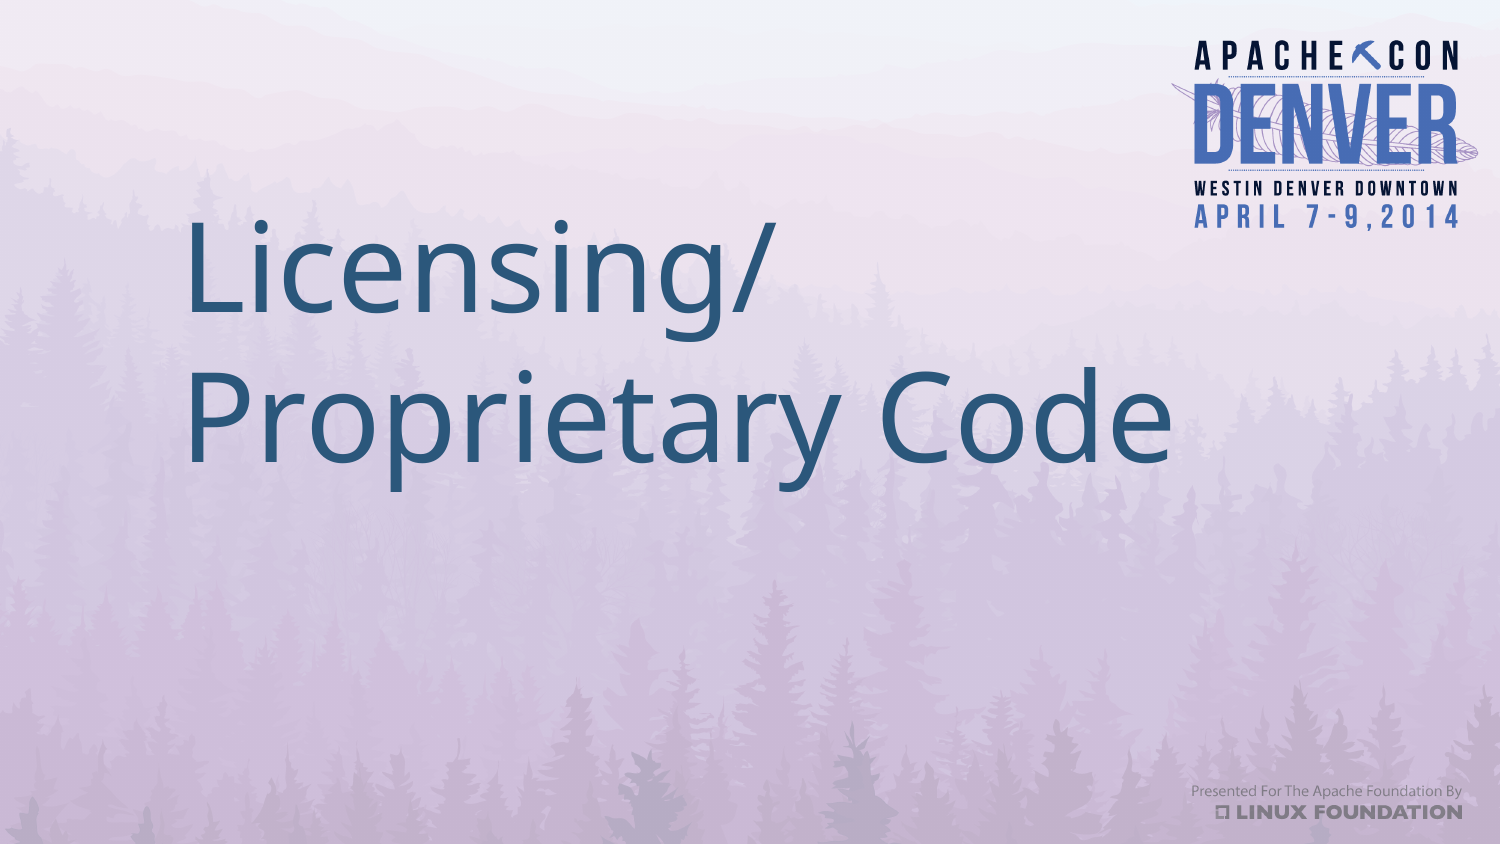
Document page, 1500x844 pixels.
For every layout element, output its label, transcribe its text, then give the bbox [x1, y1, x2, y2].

text_box Licensing/Proprietary Code [165, 180, 1351, 631]
picture [0, 0, 1500, 844]
